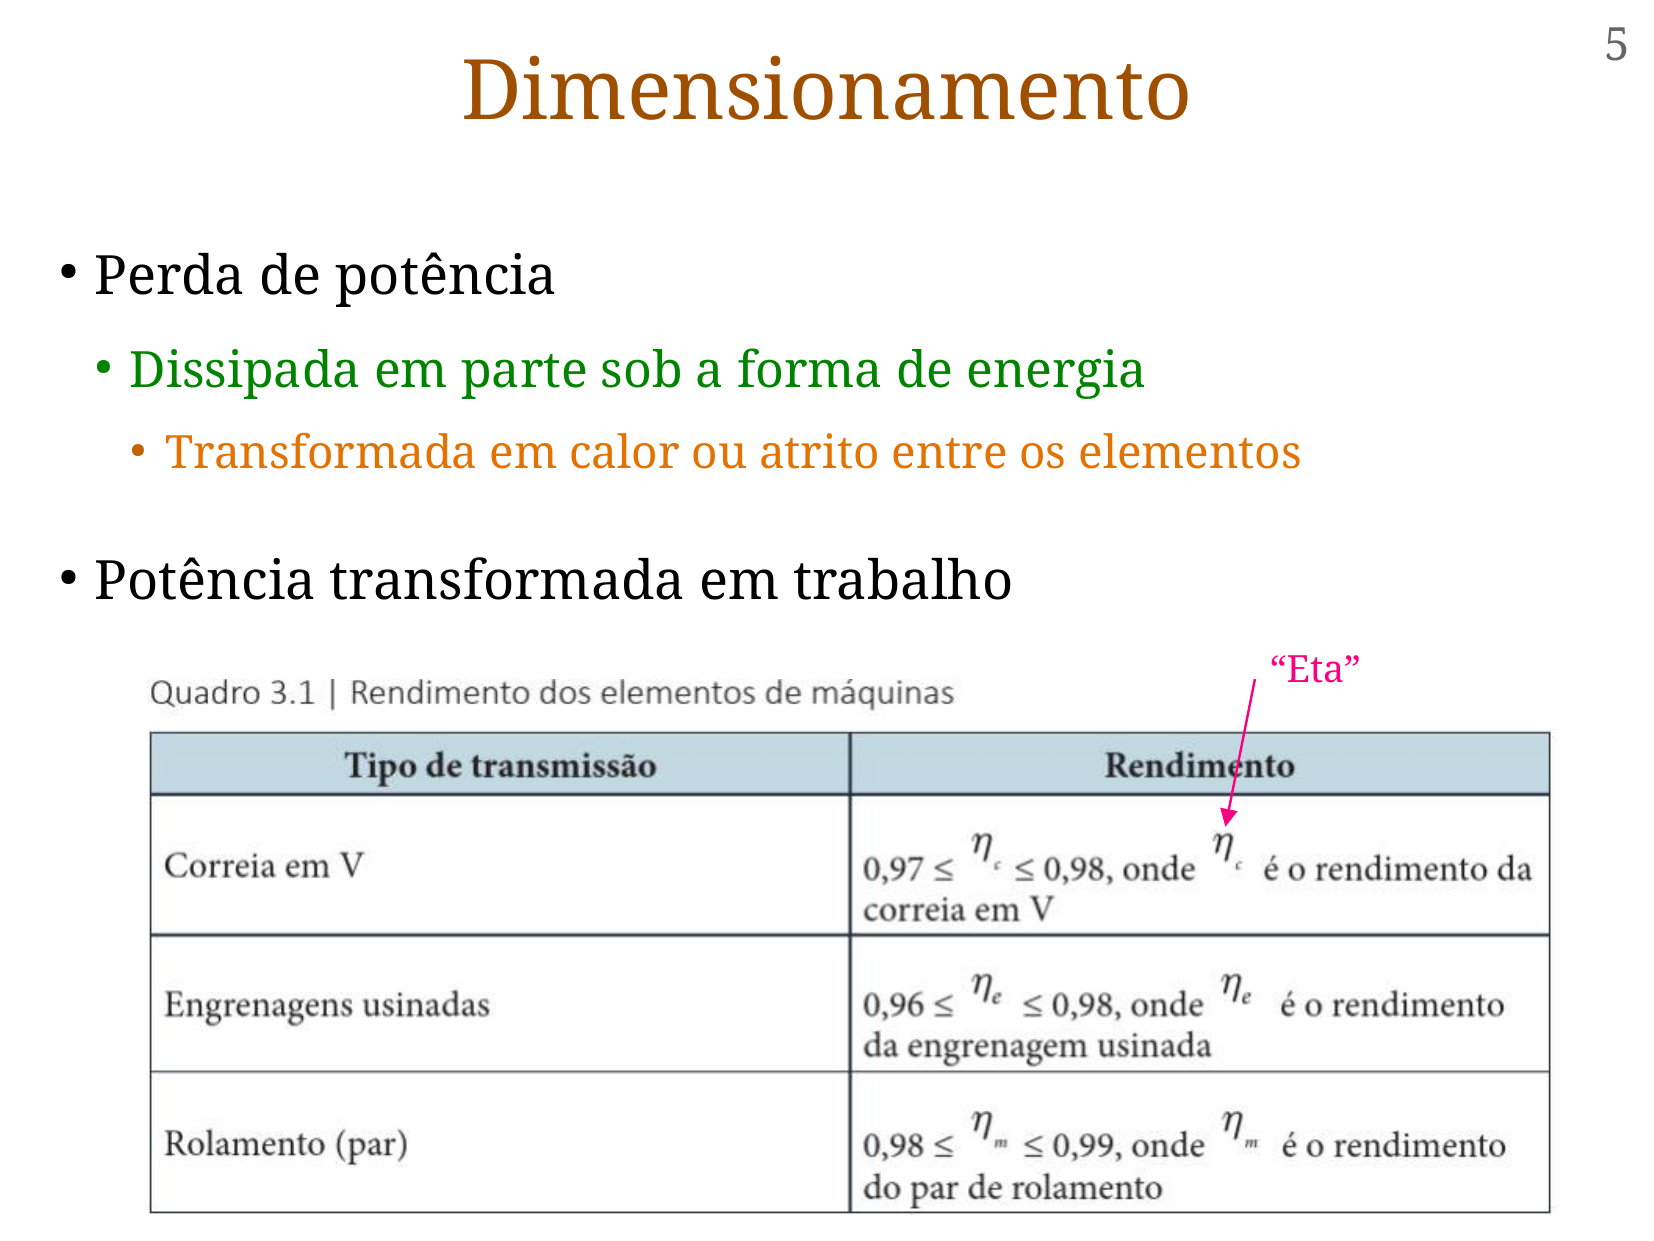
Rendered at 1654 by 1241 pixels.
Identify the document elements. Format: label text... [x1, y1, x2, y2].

list Perda de potência Dissipada em parte sob a forma de energia Transformada em calor ou atrito entre os elementos Potência transformada em trabalho [59, 236, 1595, 1211]
text_box “Eta” [1254, 634, 1377, 701]
picture [147, 679, 1557, 1215]
title Dimensionamento [59, 29, 1595, 148]
